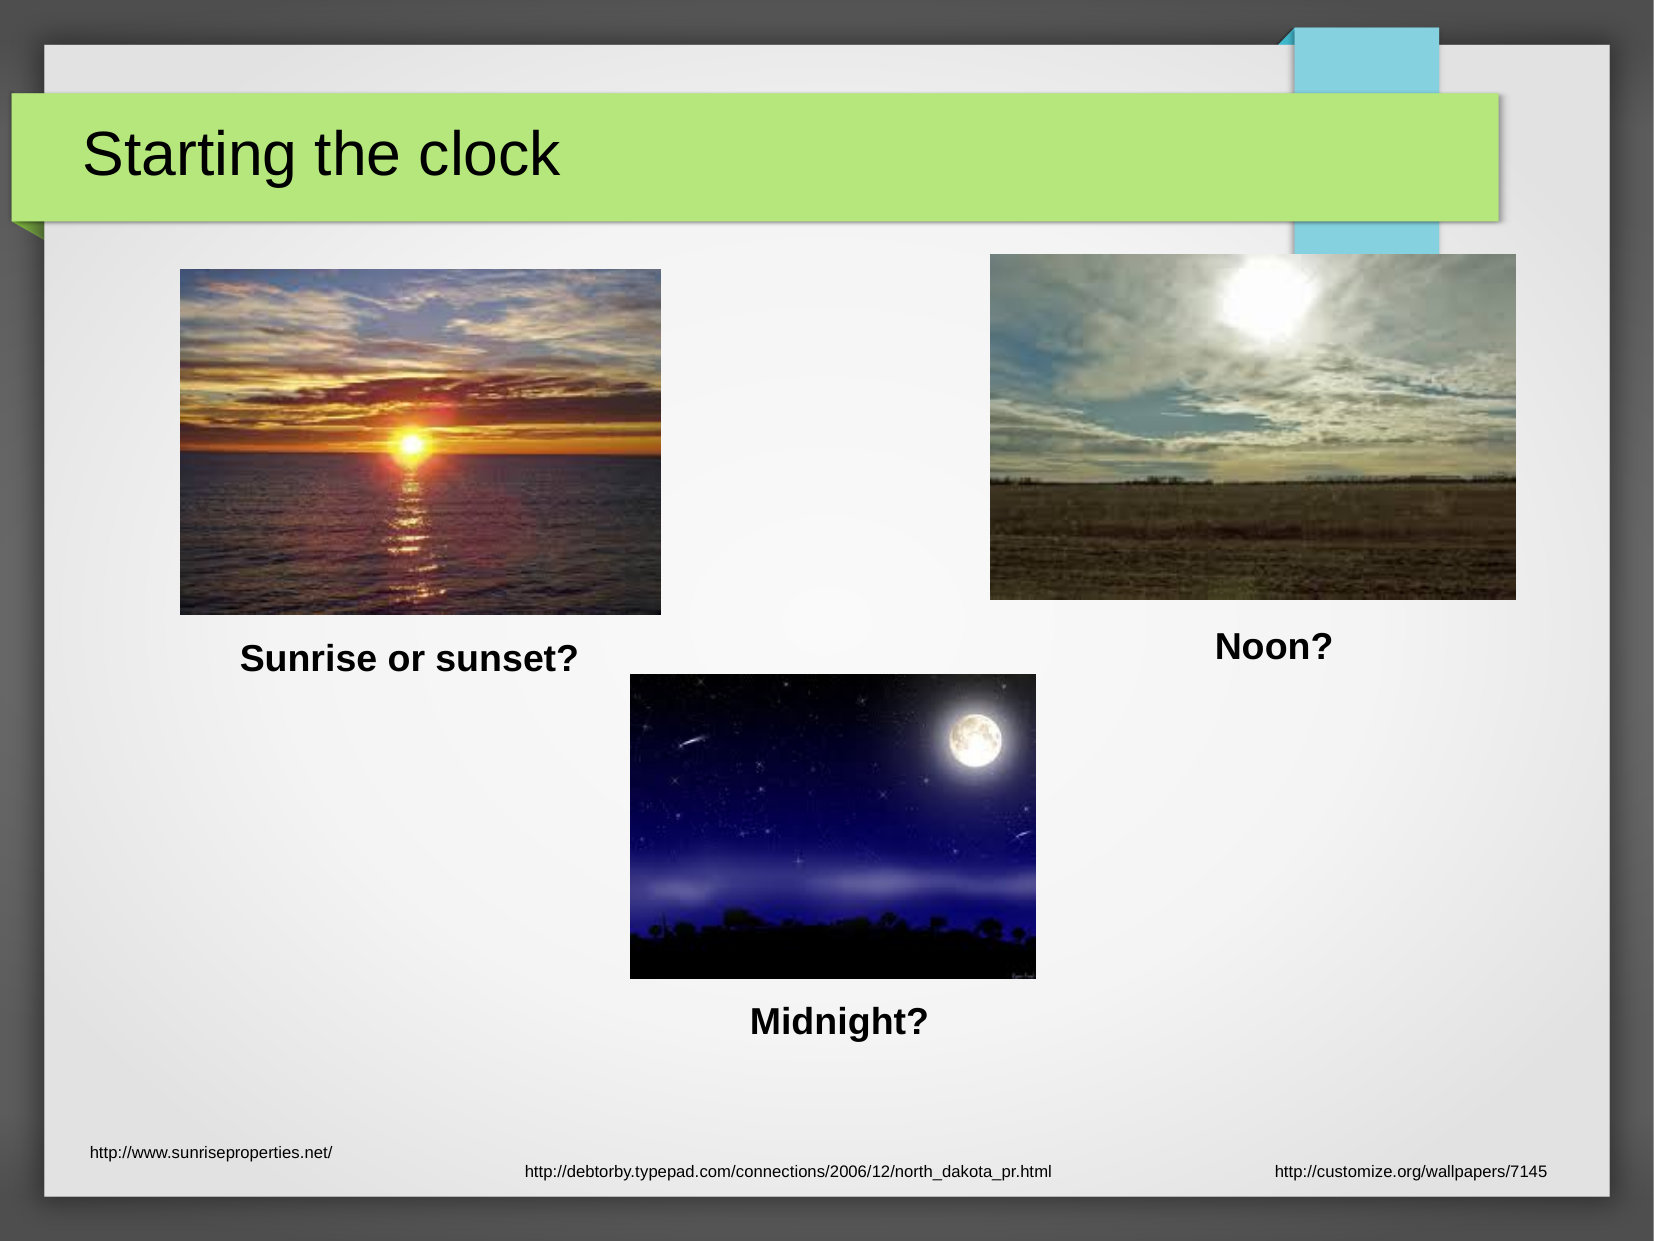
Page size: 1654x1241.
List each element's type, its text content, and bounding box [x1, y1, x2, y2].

text_box Sunrise or sunset? [225, 630, 601, 687]
text_box http://debtorby.typepad.com/connections/2006/12/north_dakota_pr.html [510, 1155, 1081, 1189]
text_box http://customize.org/wallpapers/7145 [1260, 1155, 1576, 1194]
text_box http://www.sunriseproperties.net/ [75, 1136, 871, 1171]
title Starting the clock [82, 94, 1264, 213]
text_box Midnight? [735, 993, 961, 1051]
text_box Noon? [1200, 618, 1381, 676]
picture [0, 0, 1654, 1241]
